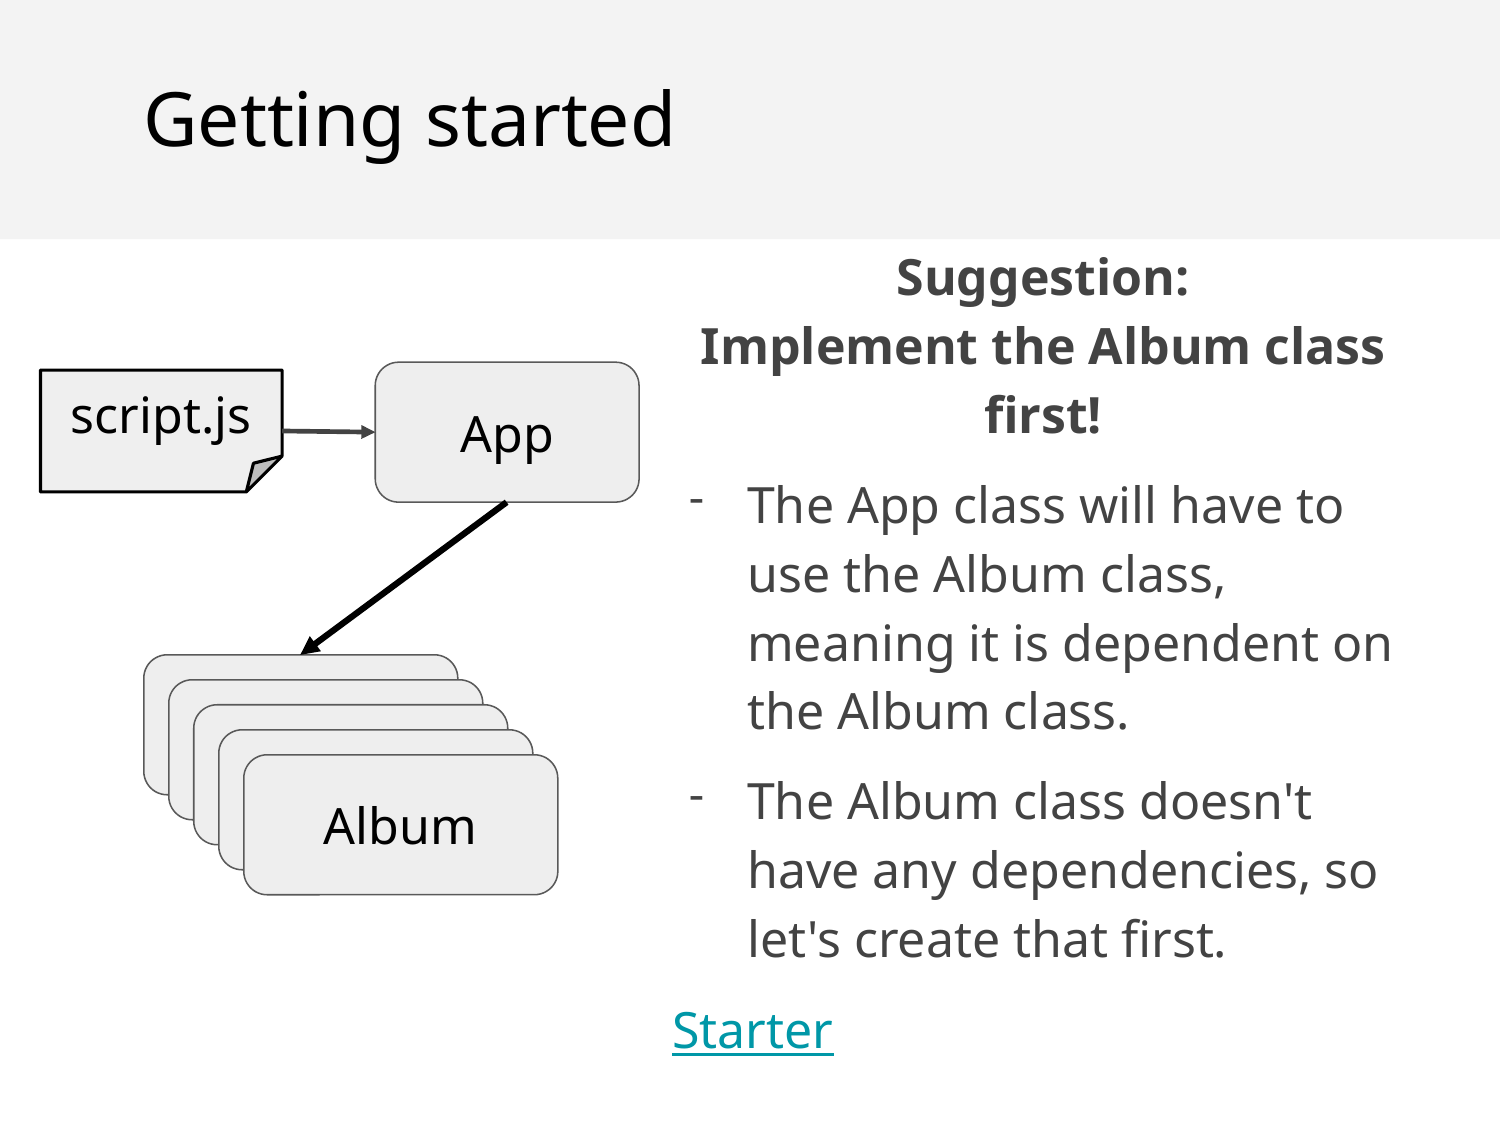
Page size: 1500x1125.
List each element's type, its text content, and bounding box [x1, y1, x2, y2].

title Getting started [128, 56, 1372, 183]
list Suggestion: Implement the Album class first! The App class will have to use the Album class, meaning it is dependent on the Album class. The Album class doesn't have any dependencies, so let's create that first. Starter [657, 221, 1430, 969]
text_box Album [168, 679, 483, 820]
text_box Album [243, 754, 558, 895]
text_box script.js [40, 370, 283, 492]
text_box Album [143, 654, 458, 795]
text_box Album [193, 704, 508, 845]
text_box App [375, 362, 640, 503]
text_box Album [218, 729, 533, 870]
